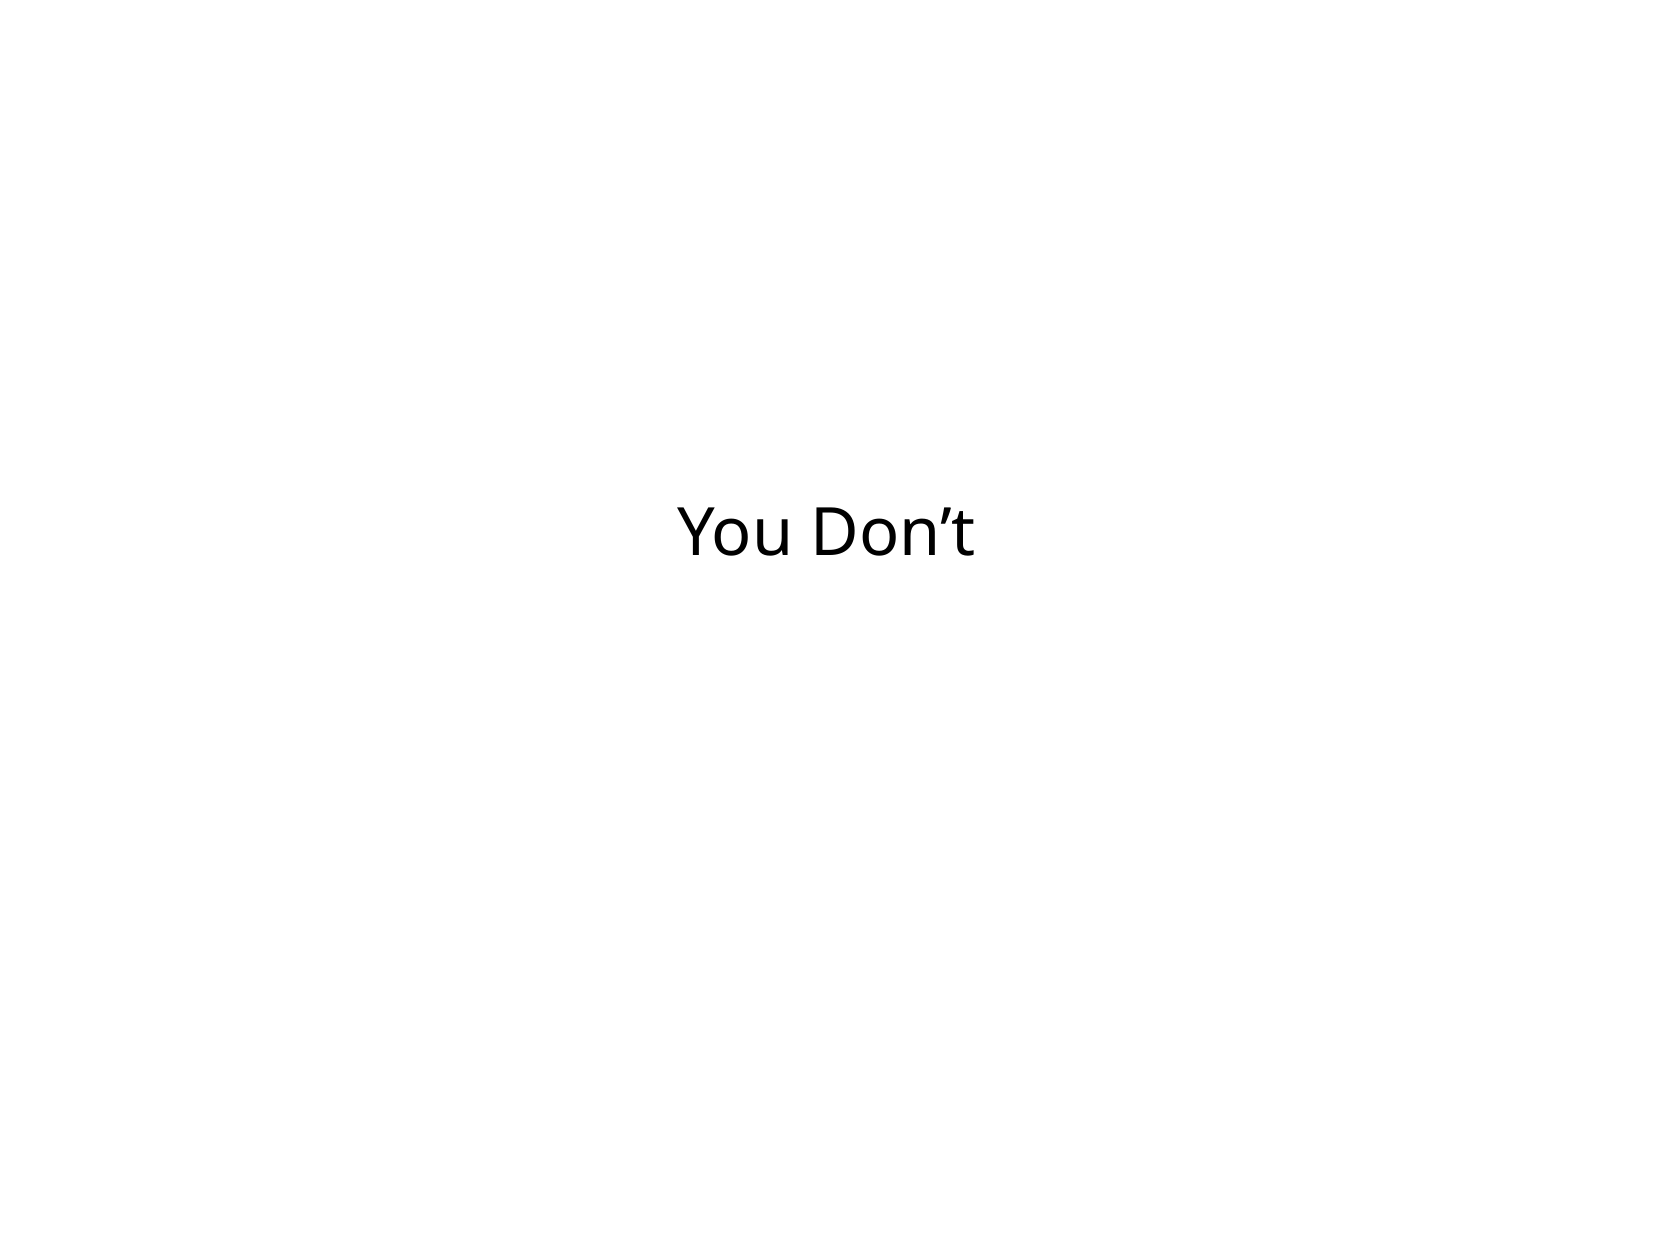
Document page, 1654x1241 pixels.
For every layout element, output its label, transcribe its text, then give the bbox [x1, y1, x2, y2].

subtitle You Don’t [82, 49, 1571, 1010]
